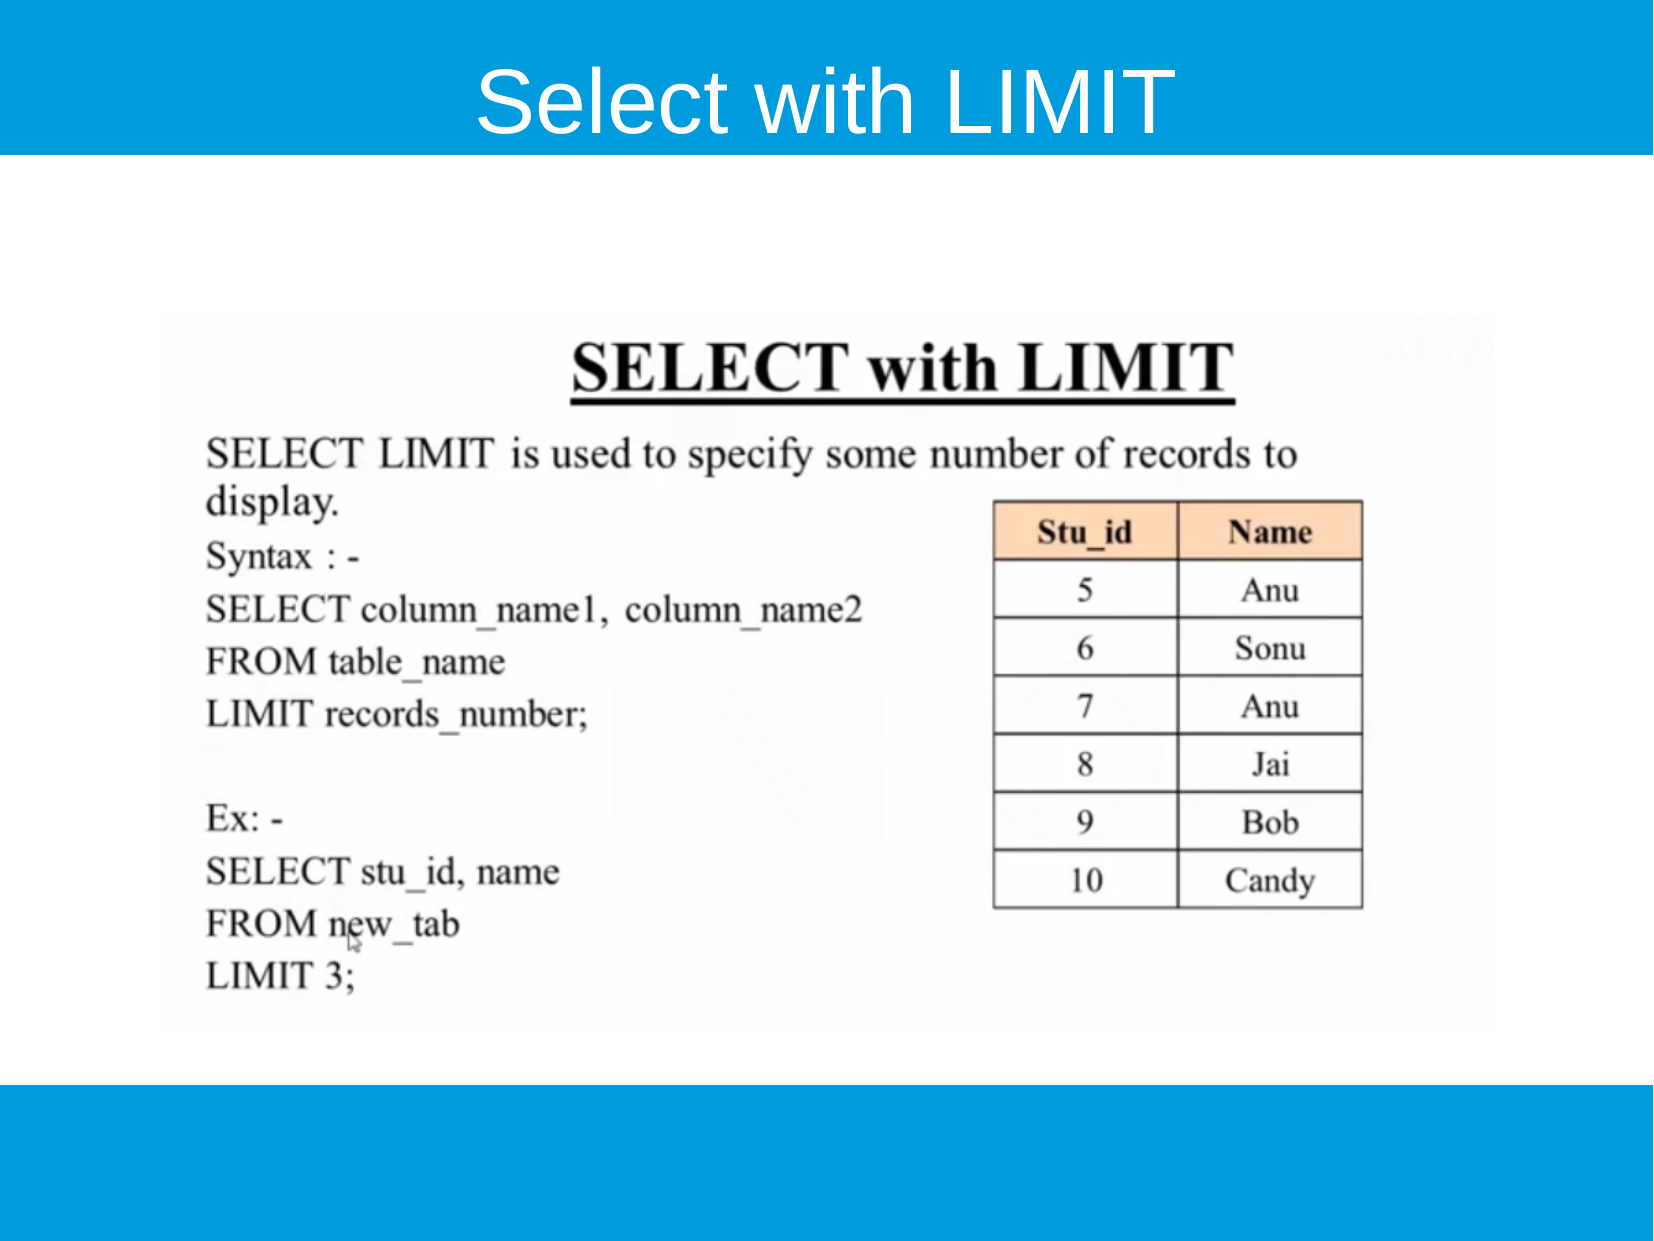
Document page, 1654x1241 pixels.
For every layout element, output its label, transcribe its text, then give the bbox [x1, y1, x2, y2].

title Select with LIMIT [82, 49, 1571, 155]
picture [159, 313, 1494, 1033]
